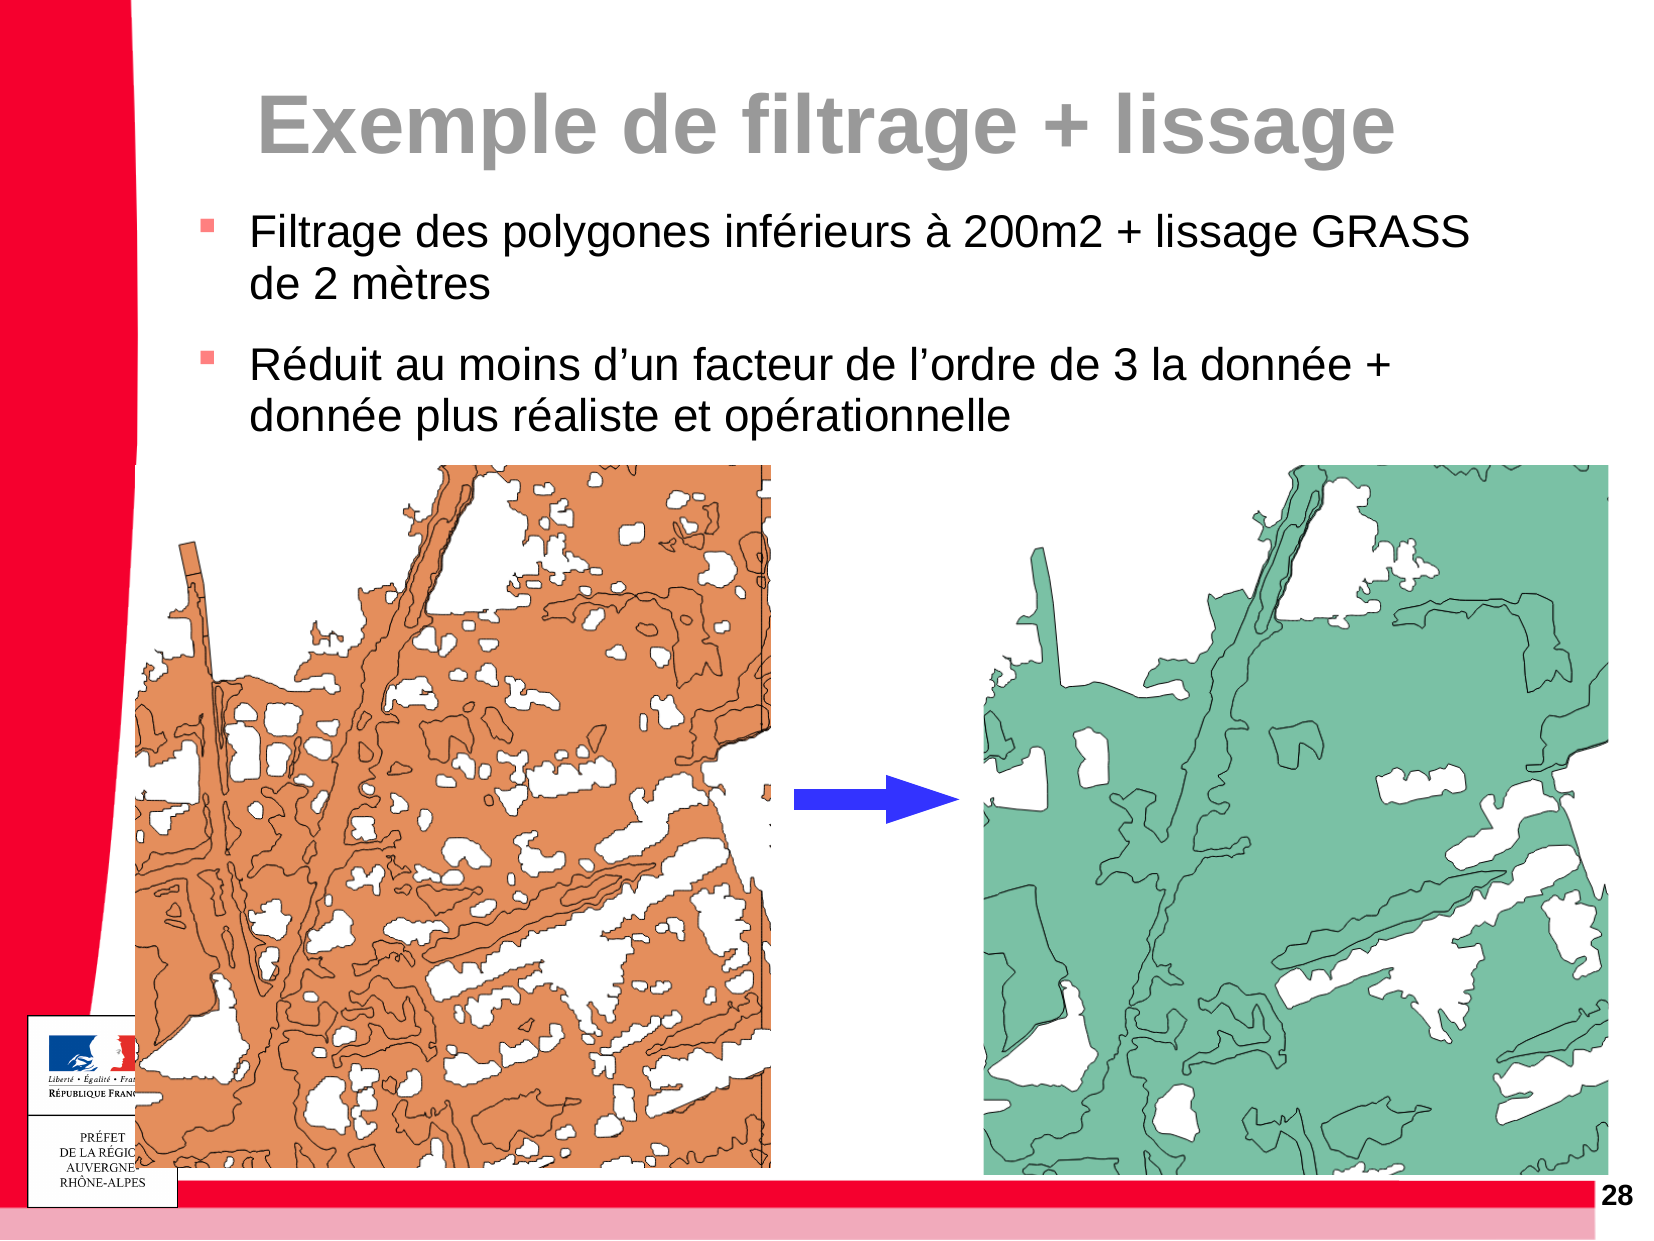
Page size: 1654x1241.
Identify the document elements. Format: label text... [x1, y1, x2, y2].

list Filtrage des polygones inférieurs à 200m2 + lissage GRASS de 2 mètres Réduit au moins d’un facteur de l’ordre de 3 la donnée + donnée plus réaliste et opérationnelle [179, 206, 1509, 441]
picture [0, 0, 1654, 1240]
title Exemple de filtrage + lissage [82, 49, 1571, 201]
